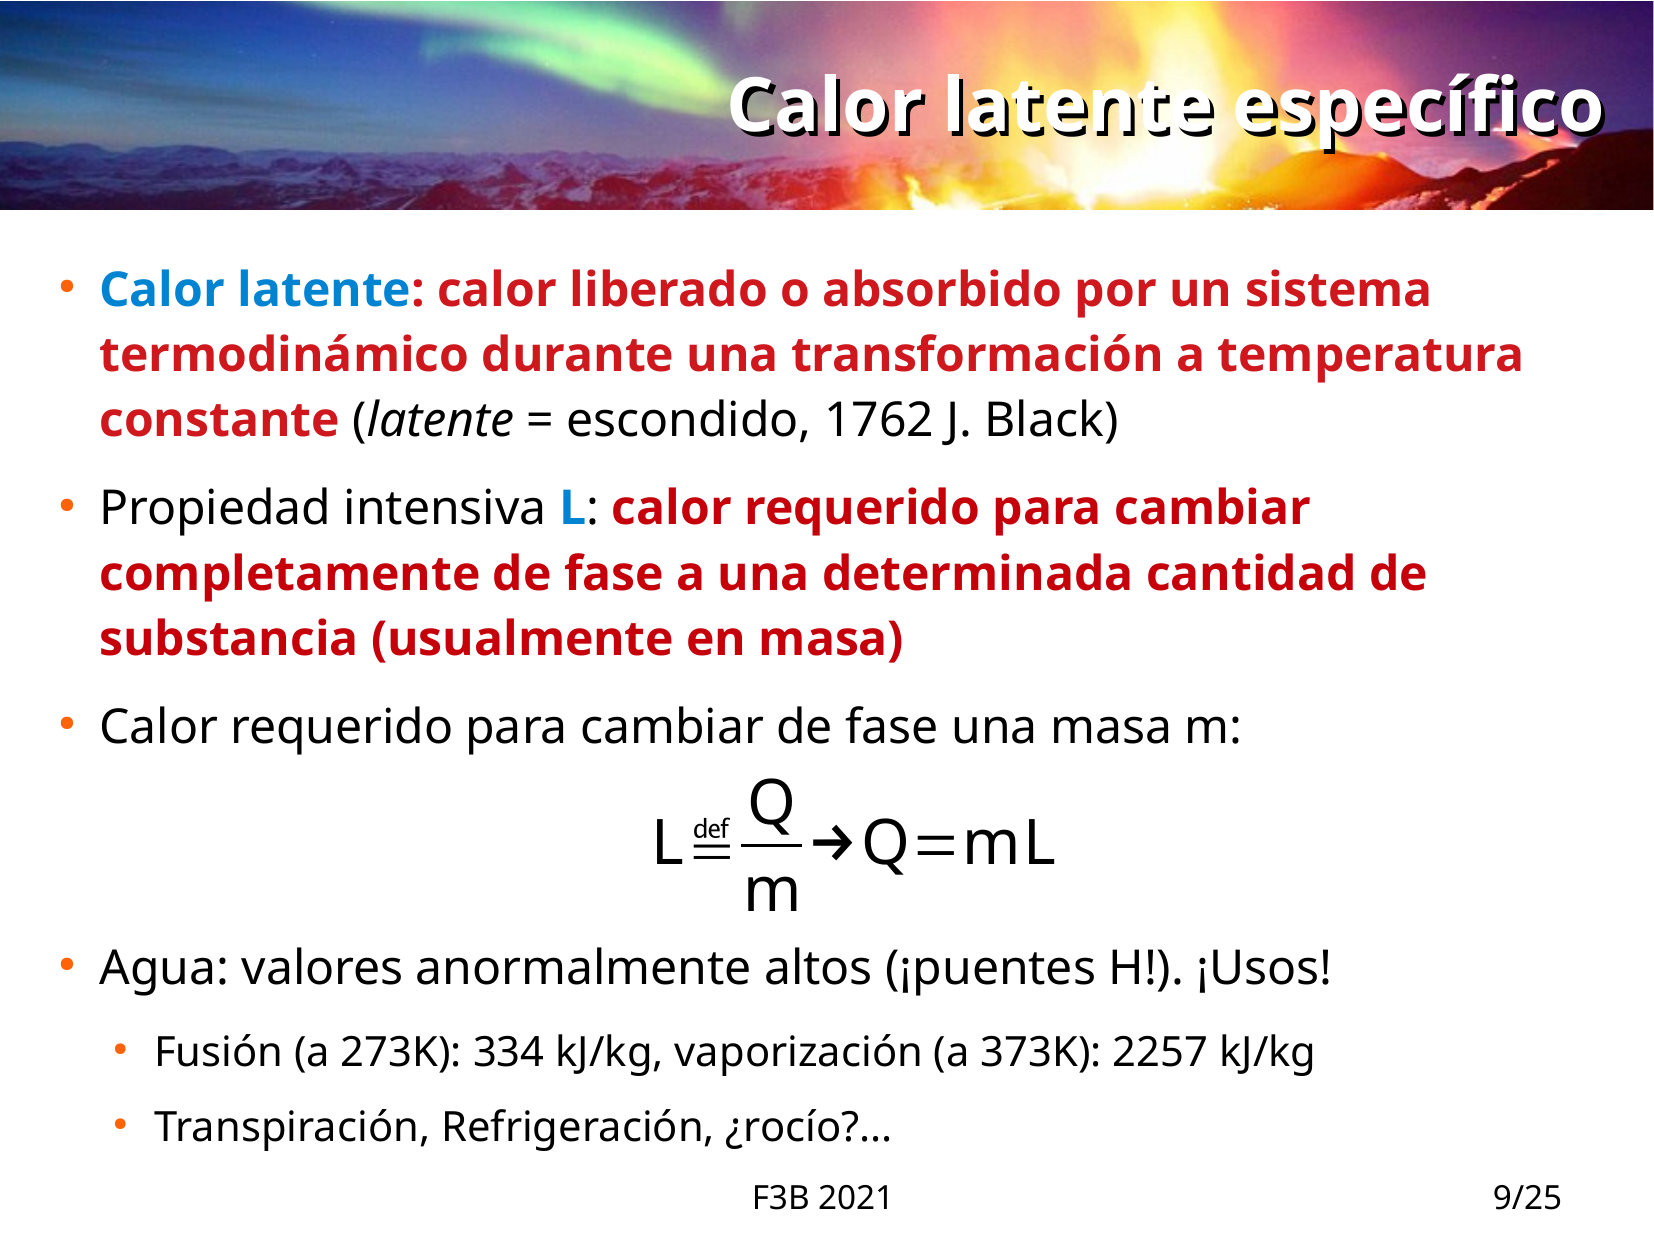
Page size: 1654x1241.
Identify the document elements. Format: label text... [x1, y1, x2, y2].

title Calor latente específico [45, 15, 1606, 191]
list Calor latente: calor liberado o absorbido por un sistema termodinámico durante una transformación a temperatura constante (latente = escondido, 1762 J. Black) Propiedad intensiva L: calor requerido para cambiar completamente de fase a una determinada cantidad de substancia (usualmente en masa) Calor requerido para cambiar de fase una masa m: Agua: valores anormalmente altos (¡puentes H!). ¡Usos! Fusión (a 273K): 334 kJ/kg, vaporización (a 373K): 2257 kJ/kg Transpiración, Refrigeración, ¿rocío?... [45, 255, 1606, 1156]
chart [645, 765, 1064, 927]
picture [0, 1, 1654, 210]
